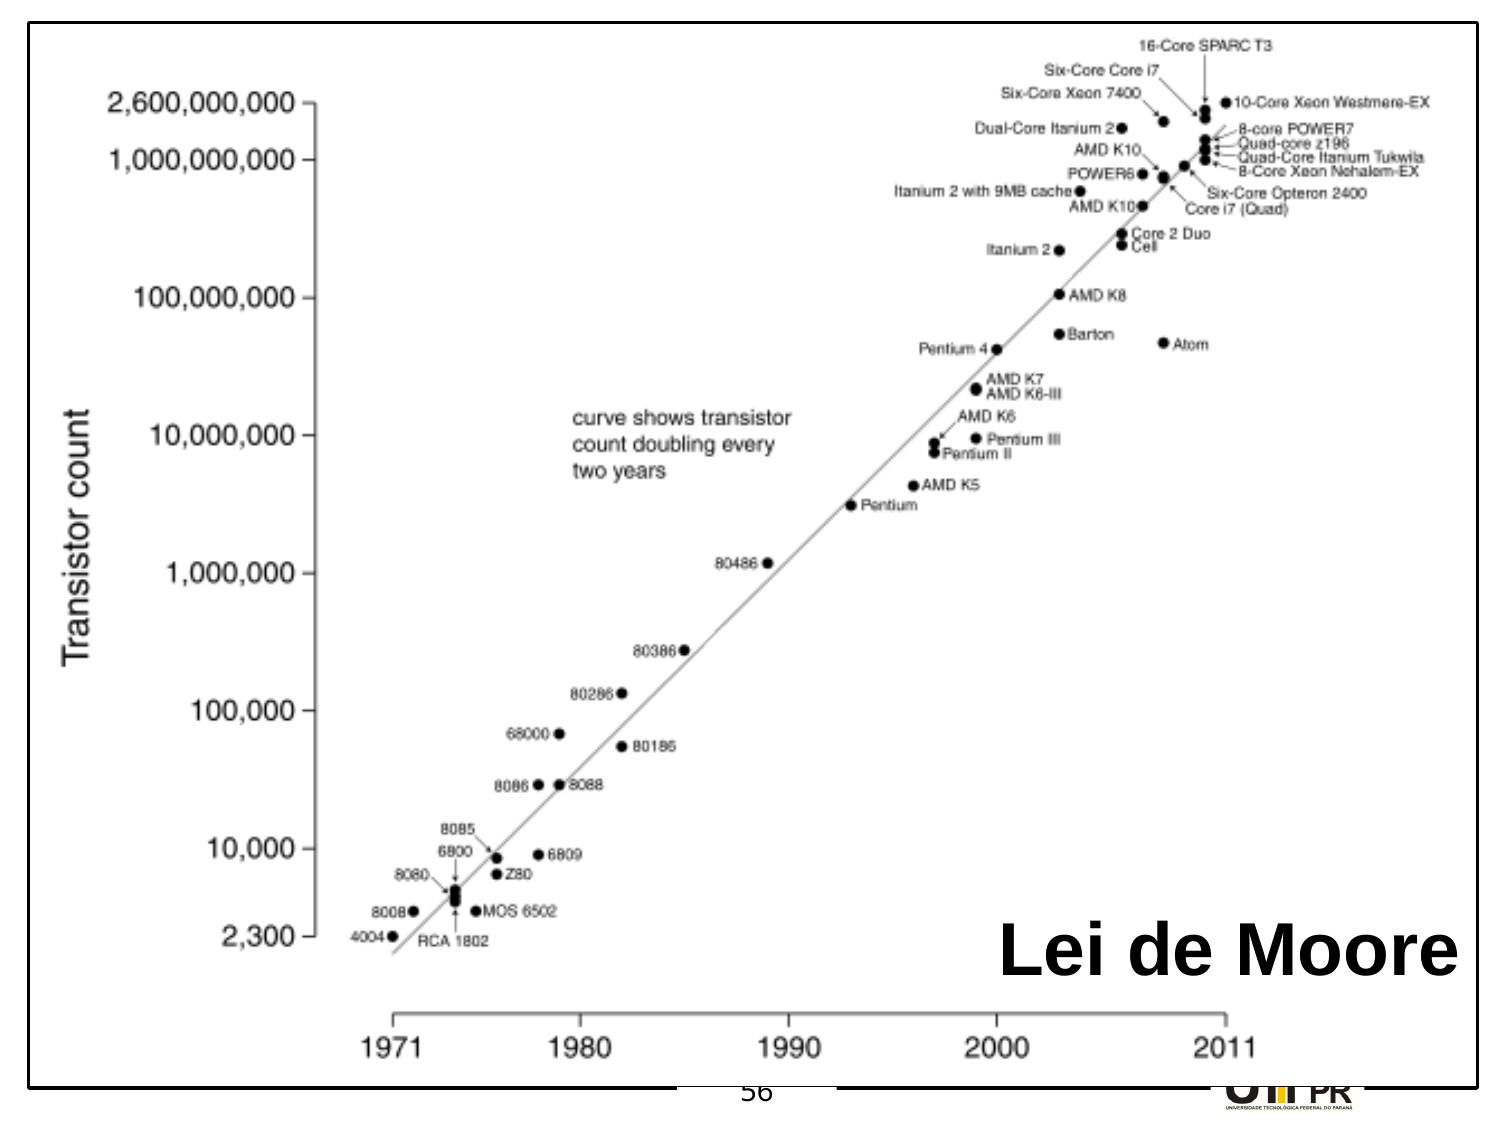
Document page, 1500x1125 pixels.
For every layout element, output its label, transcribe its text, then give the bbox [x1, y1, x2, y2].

picture [1225, 1087, 1353, 1110]
text_box [29, 23, 1477, 1087]
text_box Lei de Moore [983, 909, 1476, 995]
picture [37, 25, 1477, 1086]
